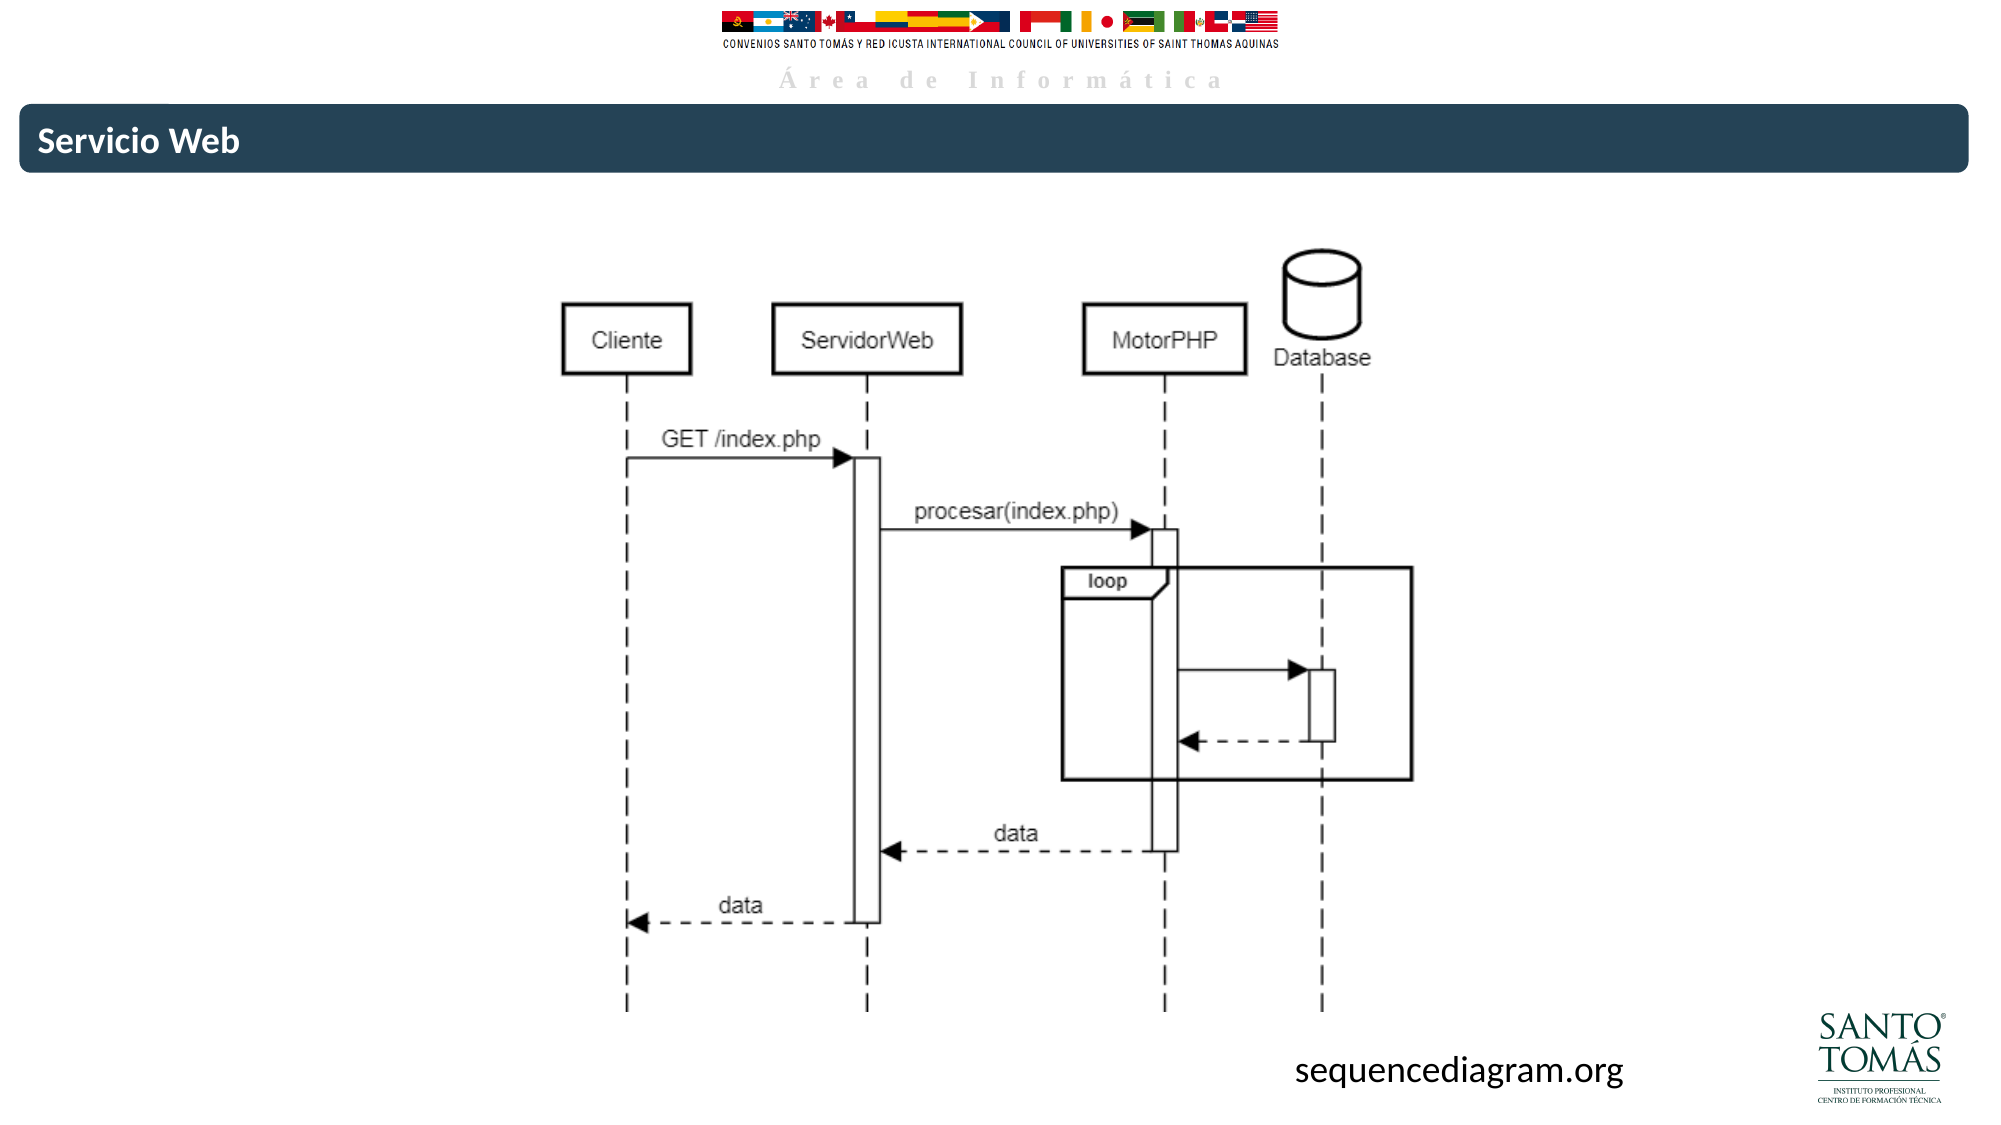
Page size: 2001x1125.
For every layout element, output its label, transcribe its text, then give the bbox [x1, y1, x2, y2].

picture [1818, 1013, 1946, 1103]
picture [719, 7, 1281, 55]
text_box sequencediagram.org [1279, 1038, 1640, 1098]
text_box Área de Informática [645, 30, 1355, 104]
picture [551, 236, 1449, 1012]
text_box Servicio Web [19, 103, 1969, 173]
